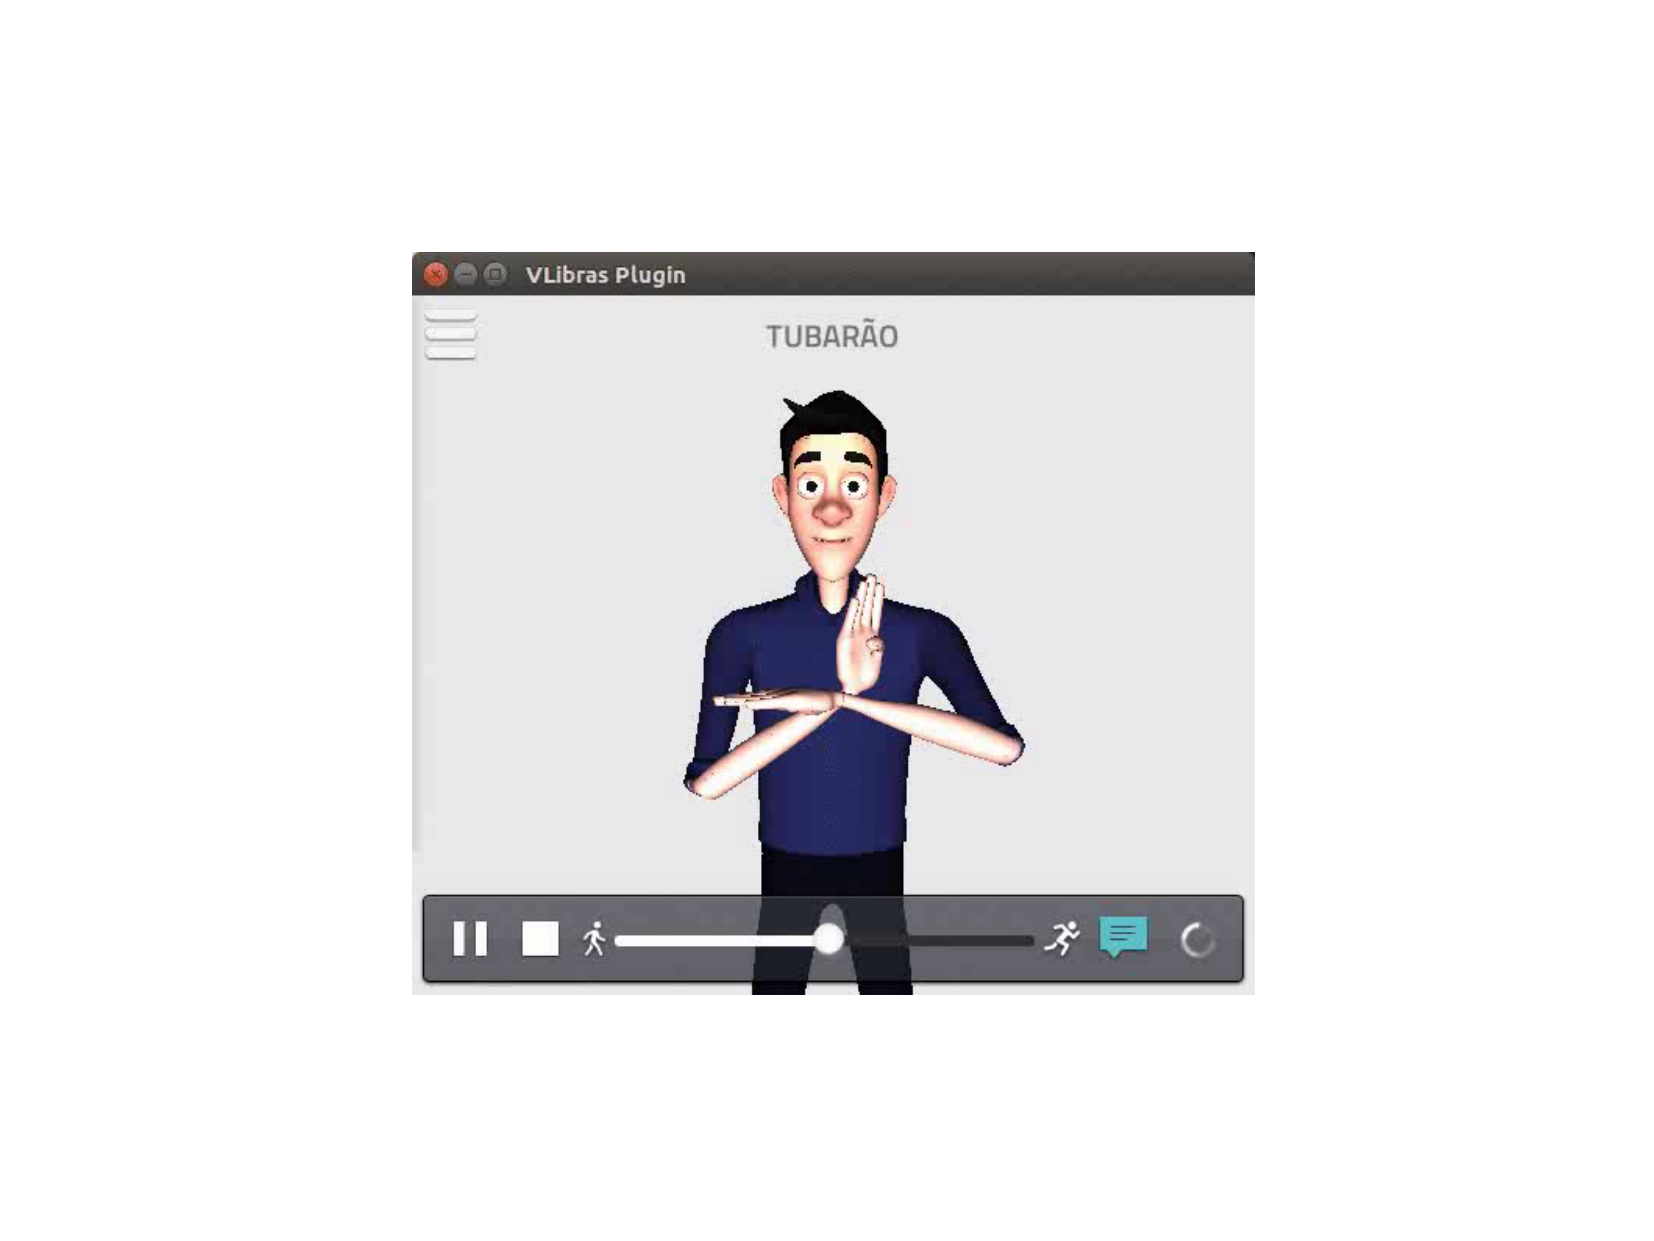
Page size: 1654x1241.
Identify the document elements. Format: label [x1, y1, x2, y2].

text_box [411, 251, 1256, 996]
